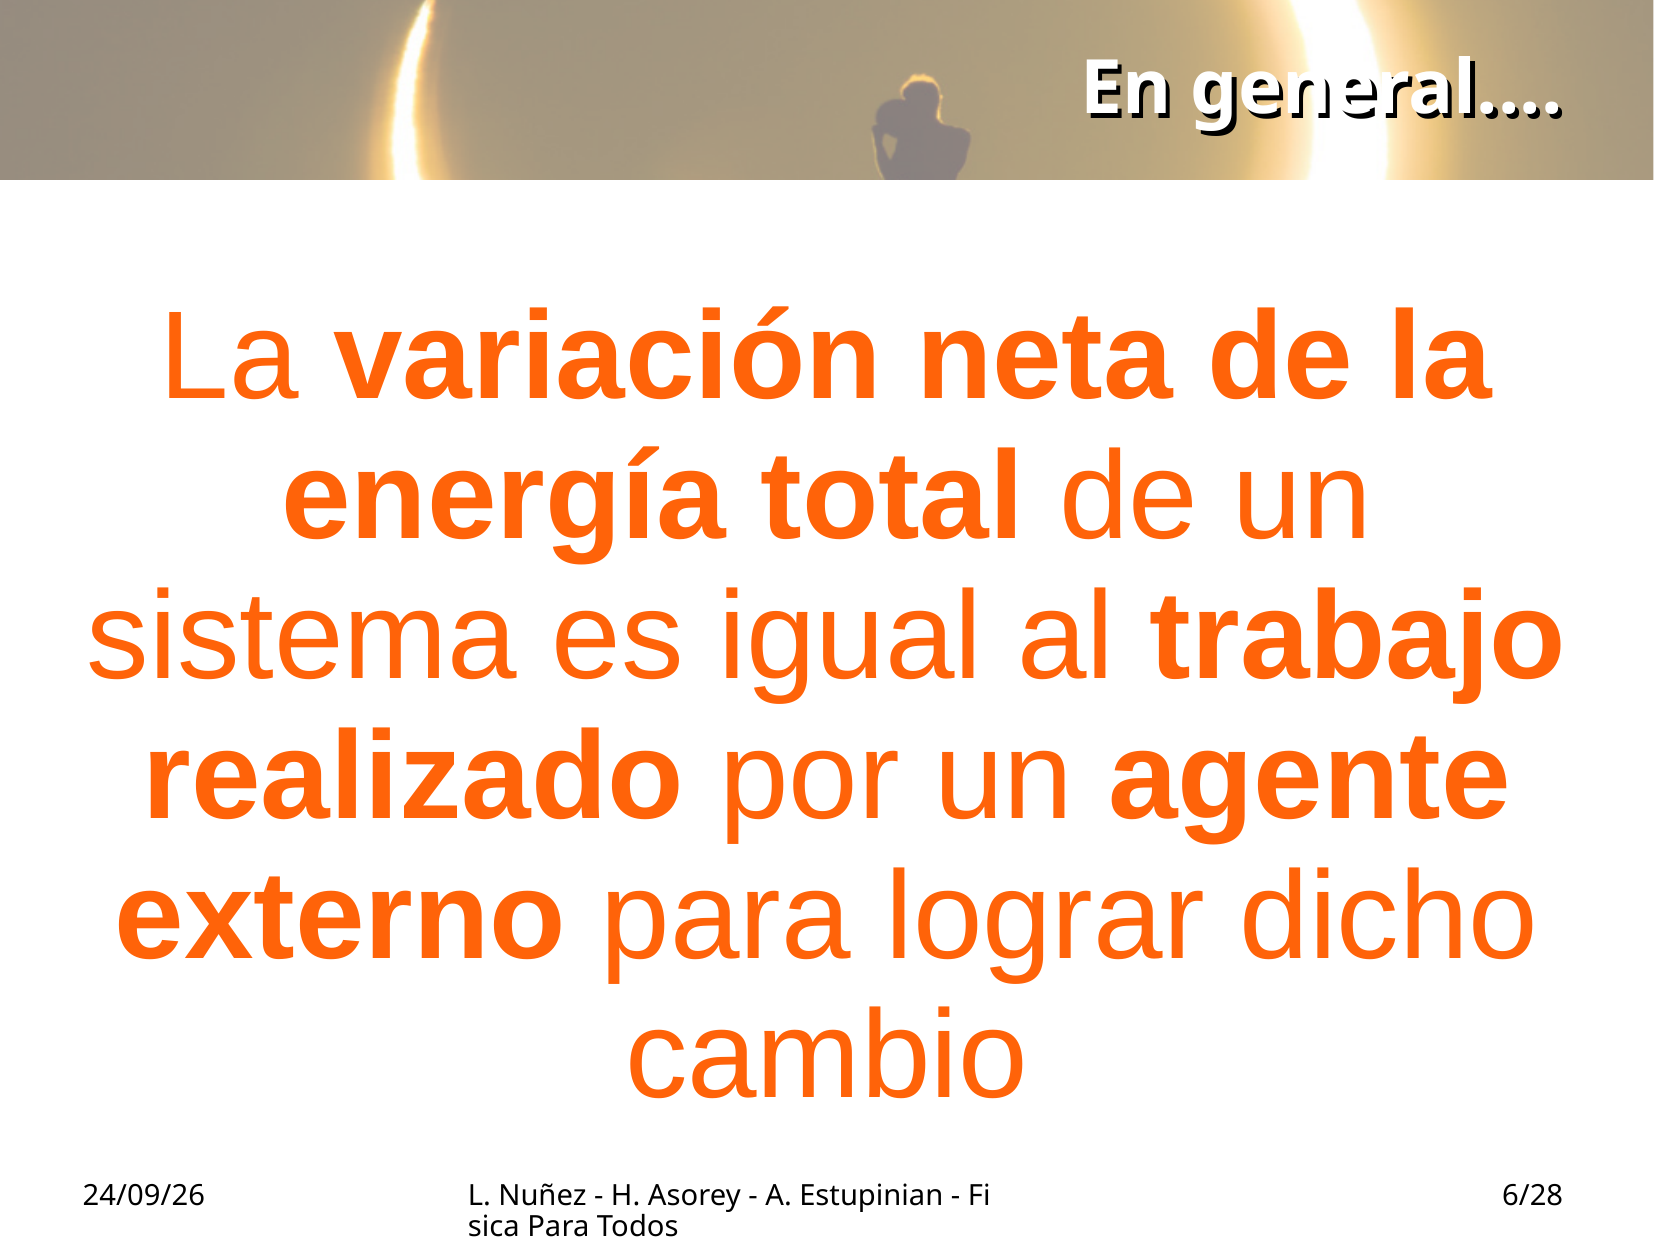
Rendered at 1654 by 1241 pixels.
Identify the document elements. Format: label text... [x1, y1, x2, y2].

picture [0, 0, 1654, 180]
subtitle La variación neta de la energía total de un sistema es igual al trabajo realizado por un agente externo para lograr dicho cambio [82, 255, 1571, 1156]
title En general.... [75, 19, 1564, 151]
